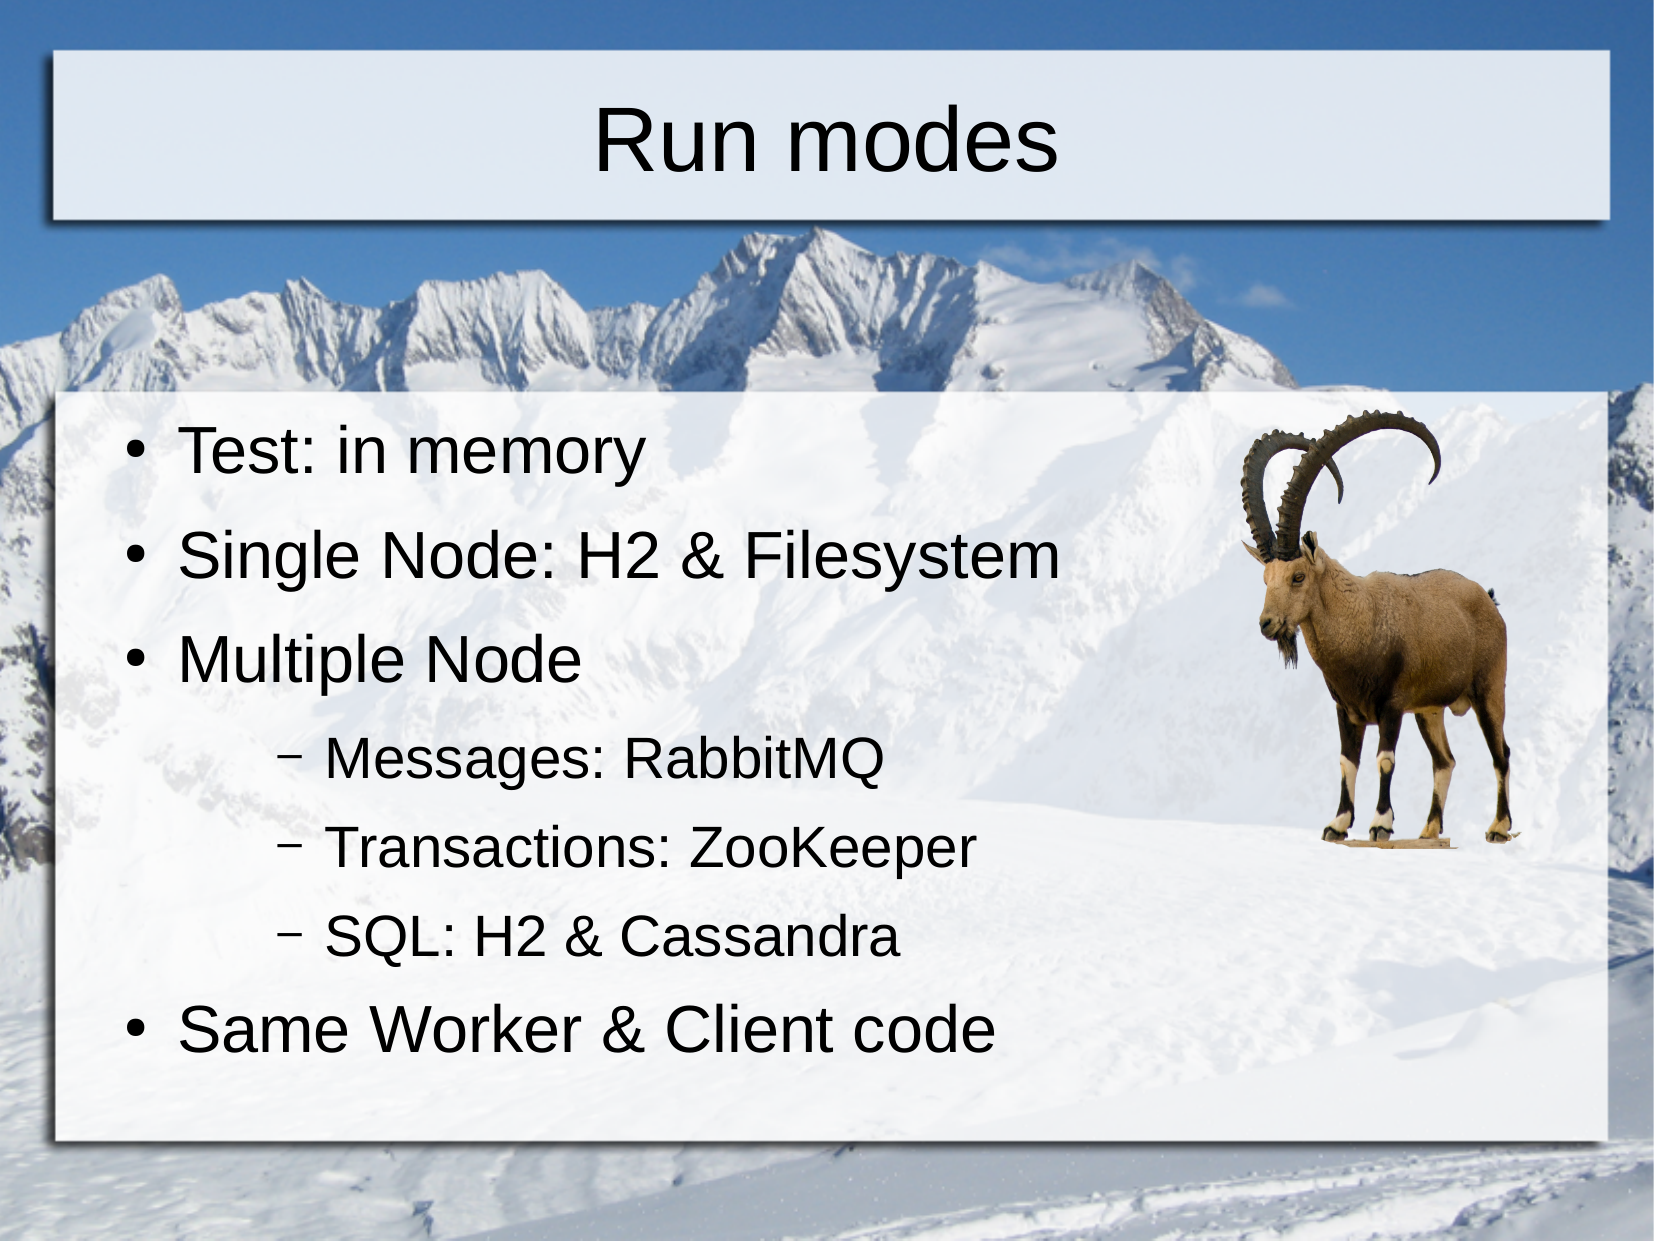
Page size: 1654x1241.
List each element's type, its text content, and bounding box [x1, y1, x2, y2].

picture [0, 0, 1654, 1241]
list Test: in memory Single Node: H2 & Filesystem Multiple Node Messages: RabbitMQ Transactions: ZooKeeper SQL: H2 & Cassandra Same Worker & Client code [88, 413, 1571, 1126]
title Run modes [59, 68, 1595, 212]
